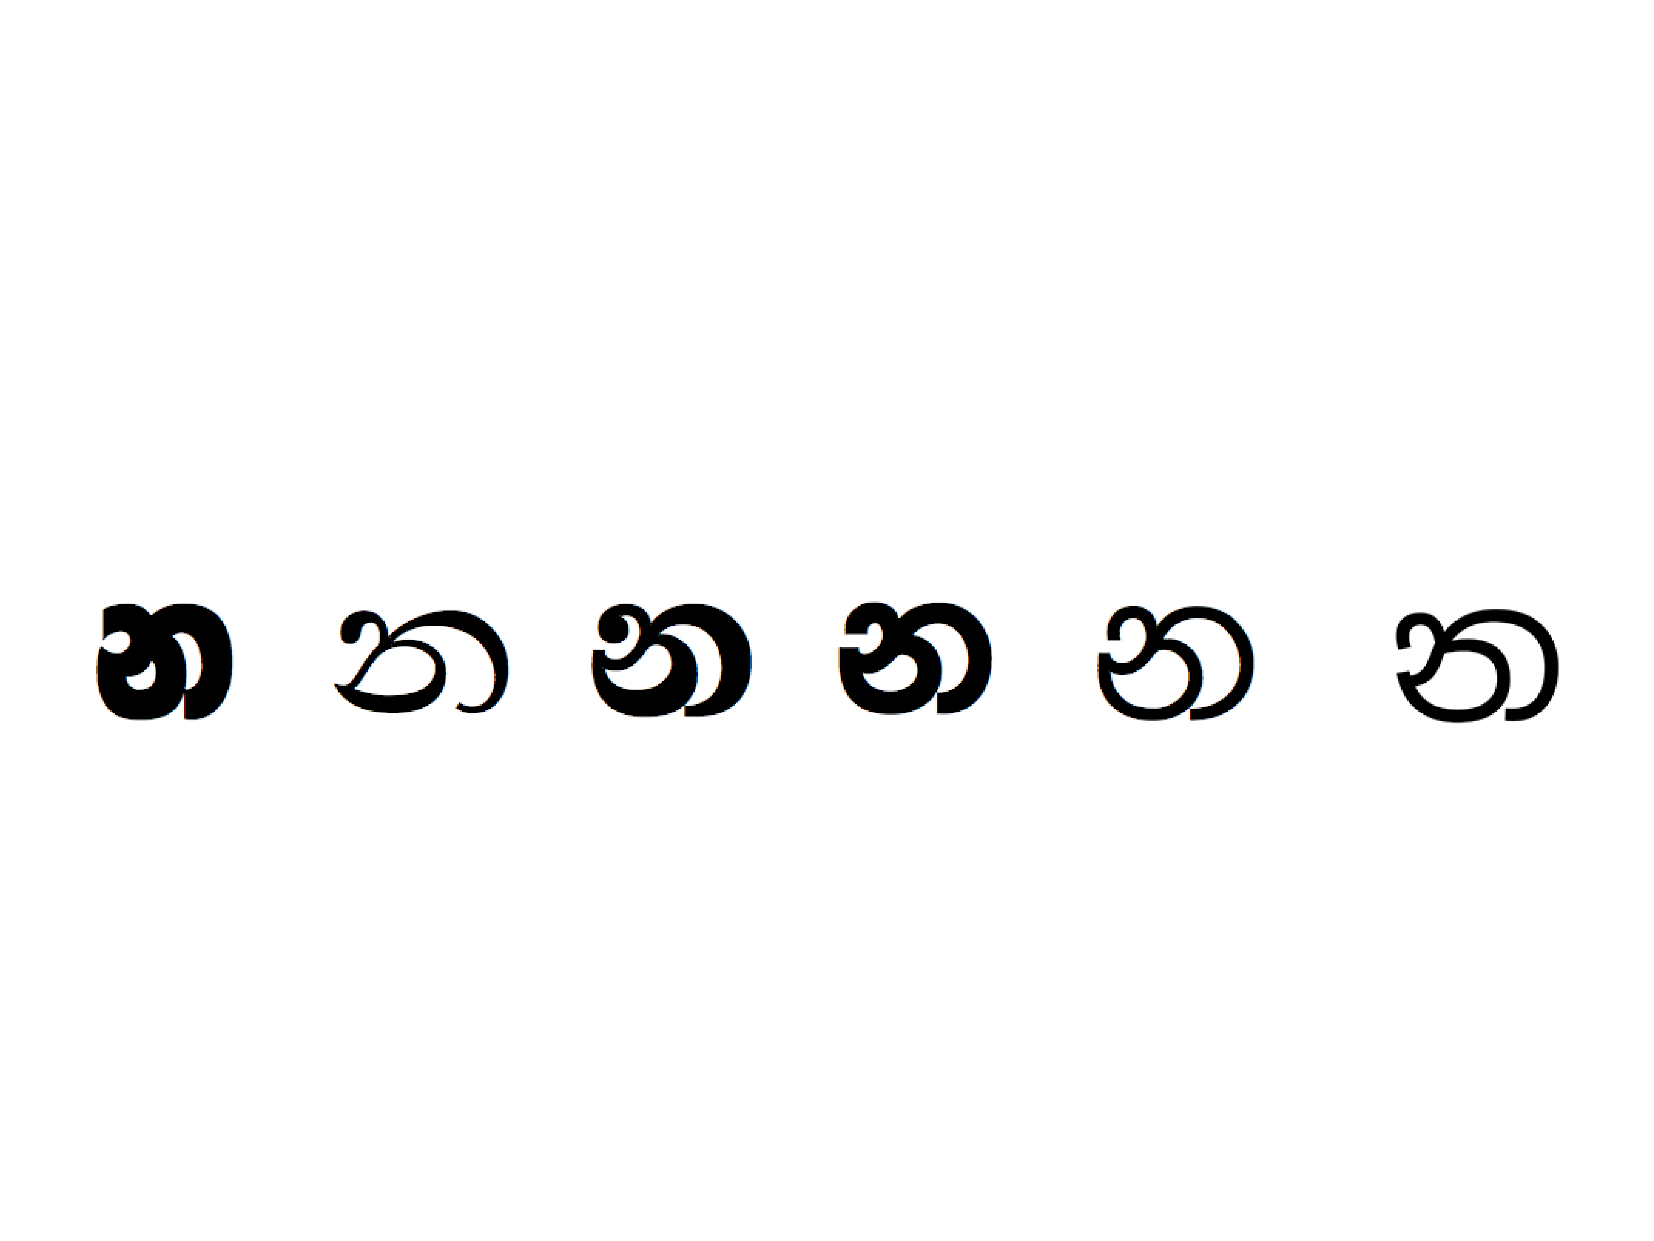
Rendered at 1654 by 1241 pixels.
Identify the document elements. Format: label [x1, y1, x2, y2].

picture [11, 409, 1654, 770]
